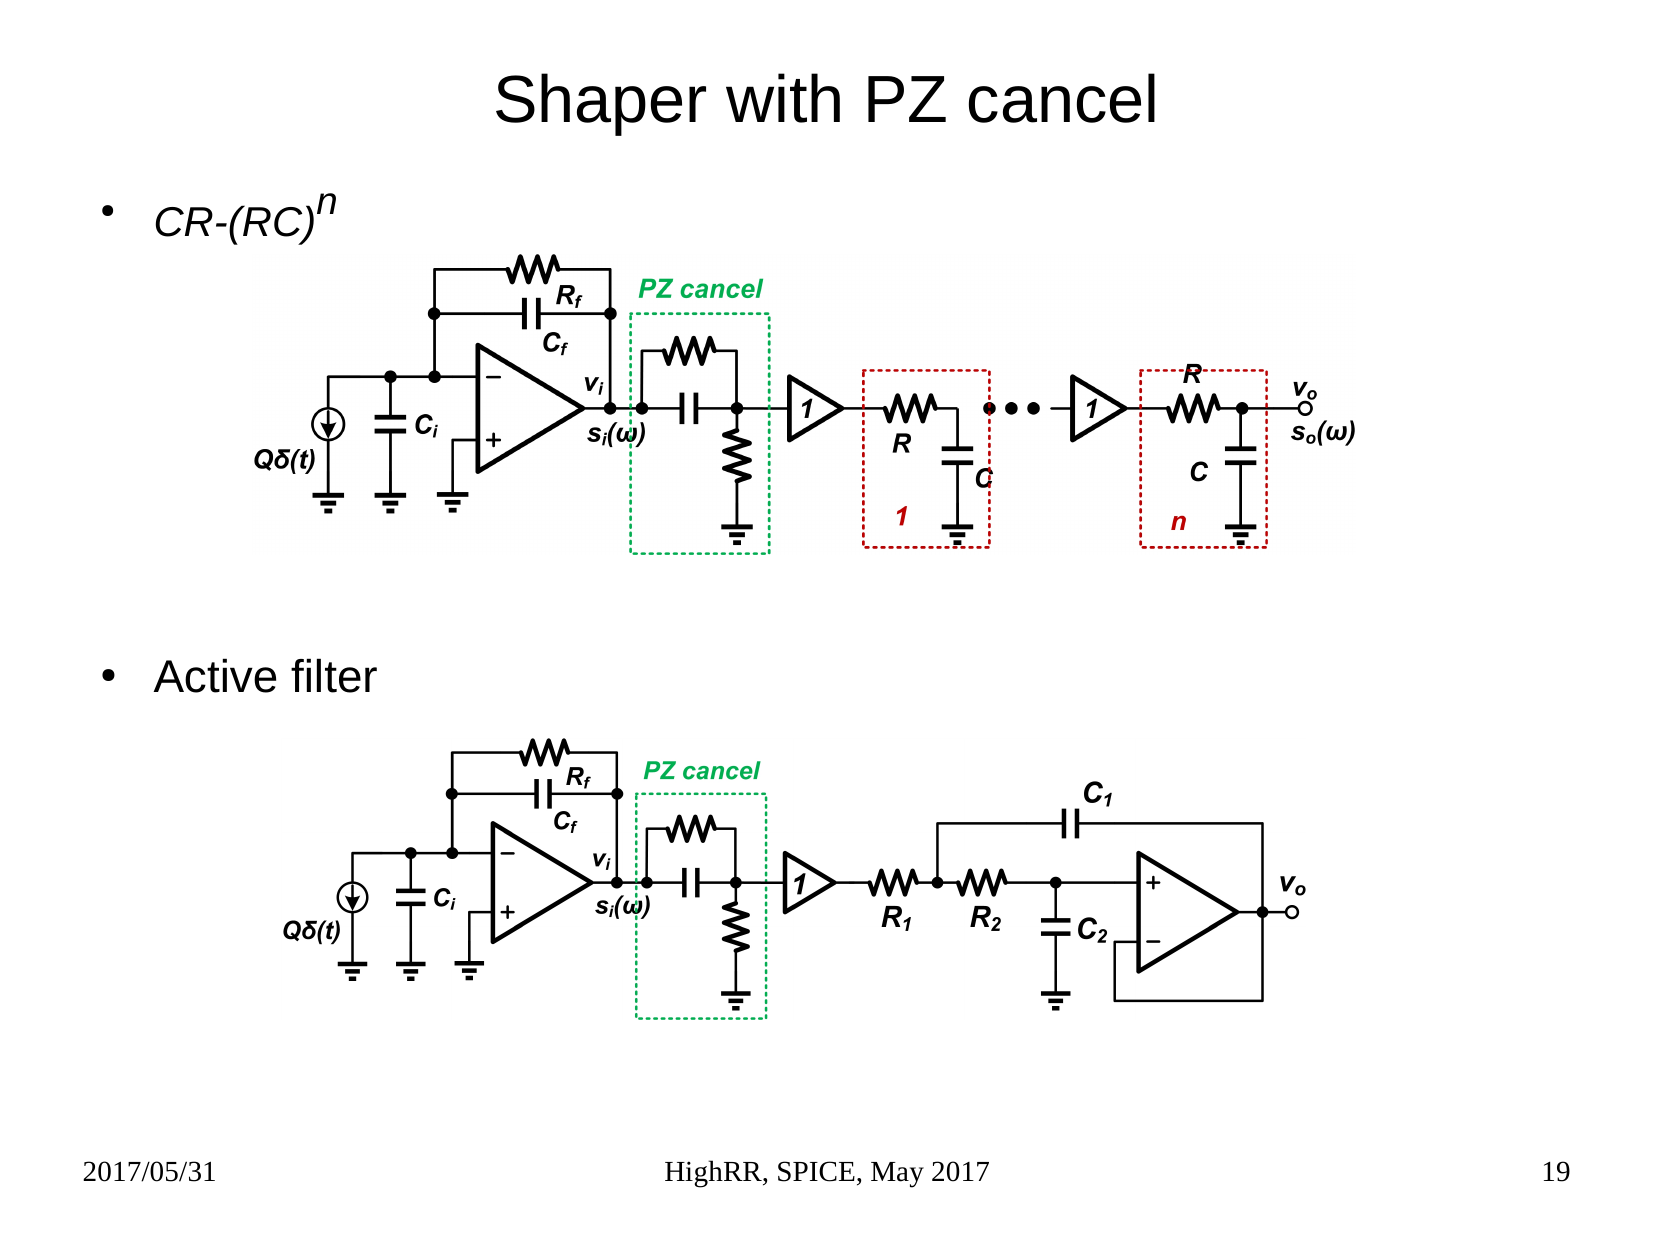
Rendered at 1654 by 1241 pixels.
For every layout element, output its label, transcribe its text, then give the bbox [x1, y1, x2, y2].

picture [281, 738, 1306, 1021]
list CR-(RC)n Active filter [82, 180, 1571, 1141]
title Shaper with PZ cancel [82, 49, 1571, 151]
picture [252, 254, 1356, 556]
